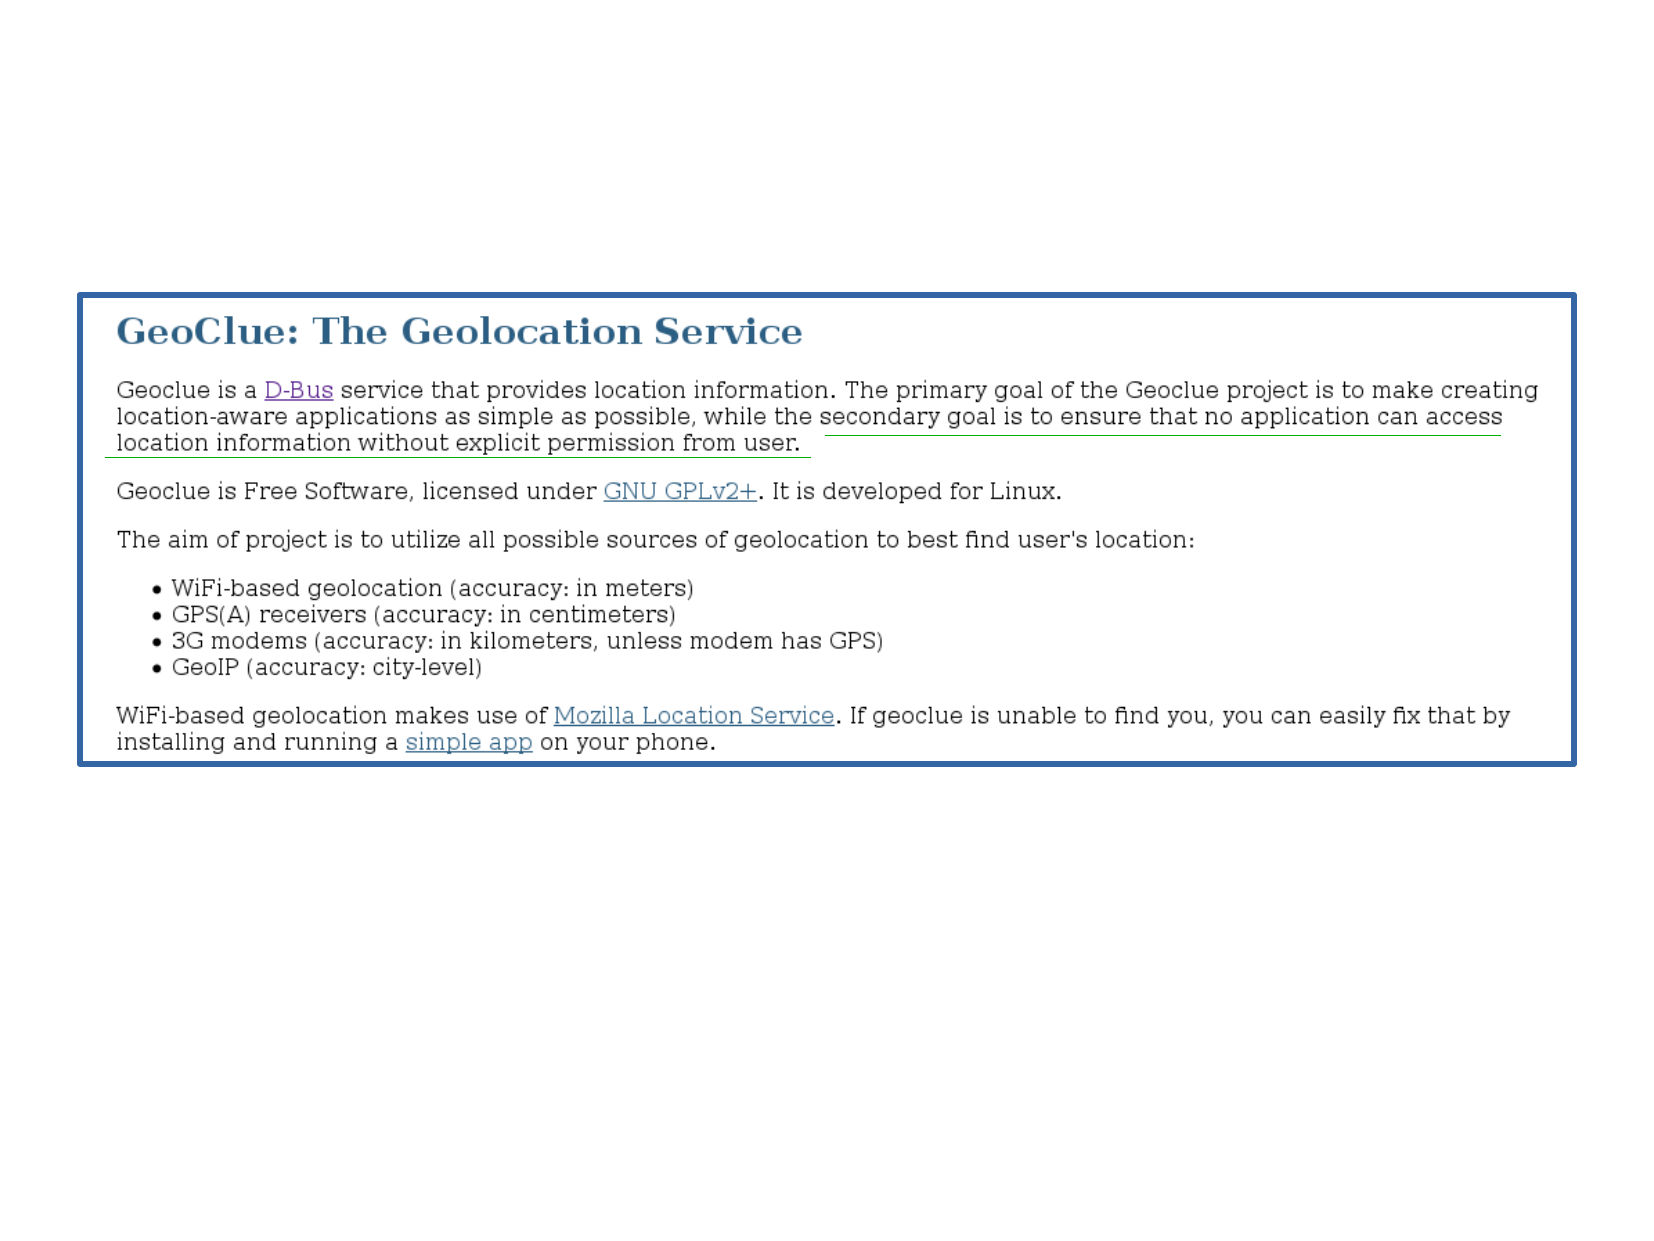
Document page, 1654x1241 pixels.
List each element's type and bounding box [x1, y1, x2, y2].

picture [82, 297, 1571, 761]
